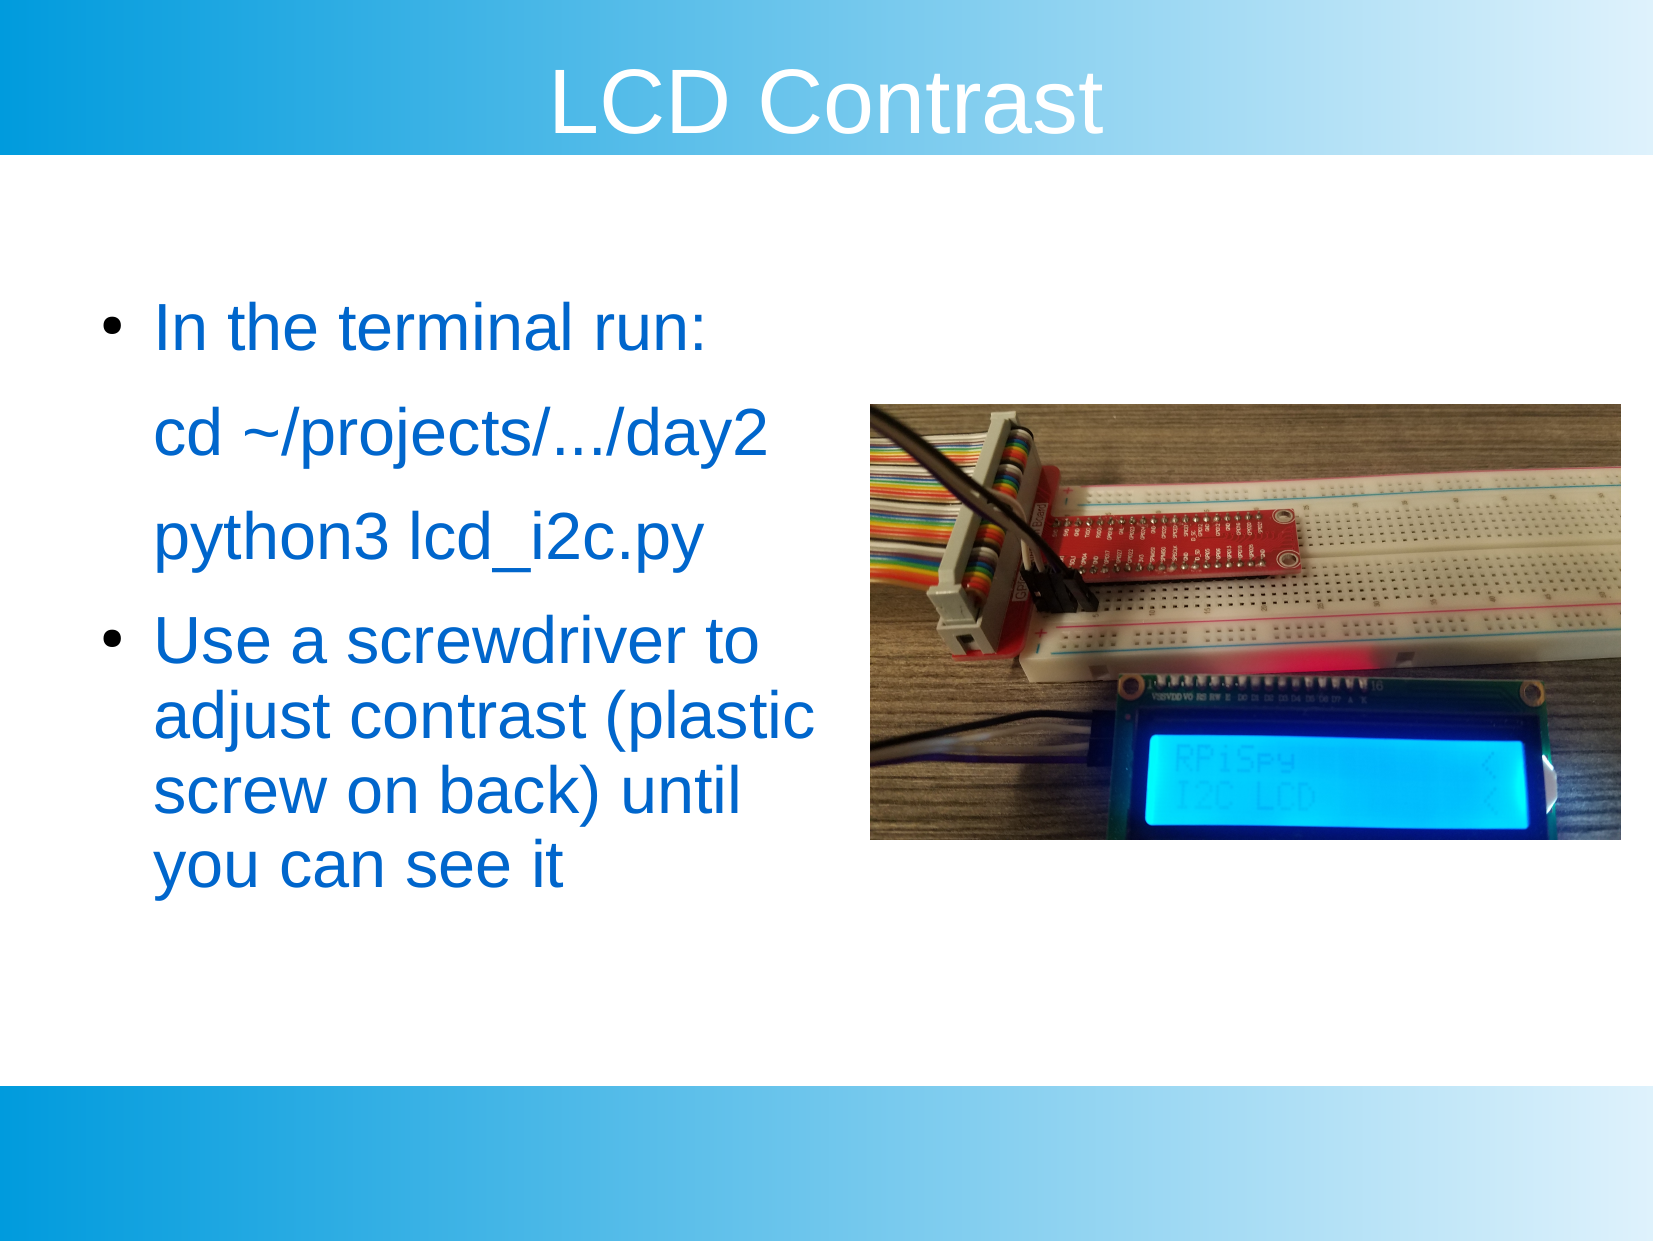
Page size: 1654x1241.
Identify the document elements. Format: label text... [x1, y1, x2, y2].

list In the terminal run: cd ~/projects/.../day2 python3 lcd_i2c.py Use a screwdriver to adjust contrast (plastic screw on back) until you can see it [82, 290, 856, 1010]
title LCD Contrast [82, 49, 1571, 155]
picture [870, 404, 1621, 841]
